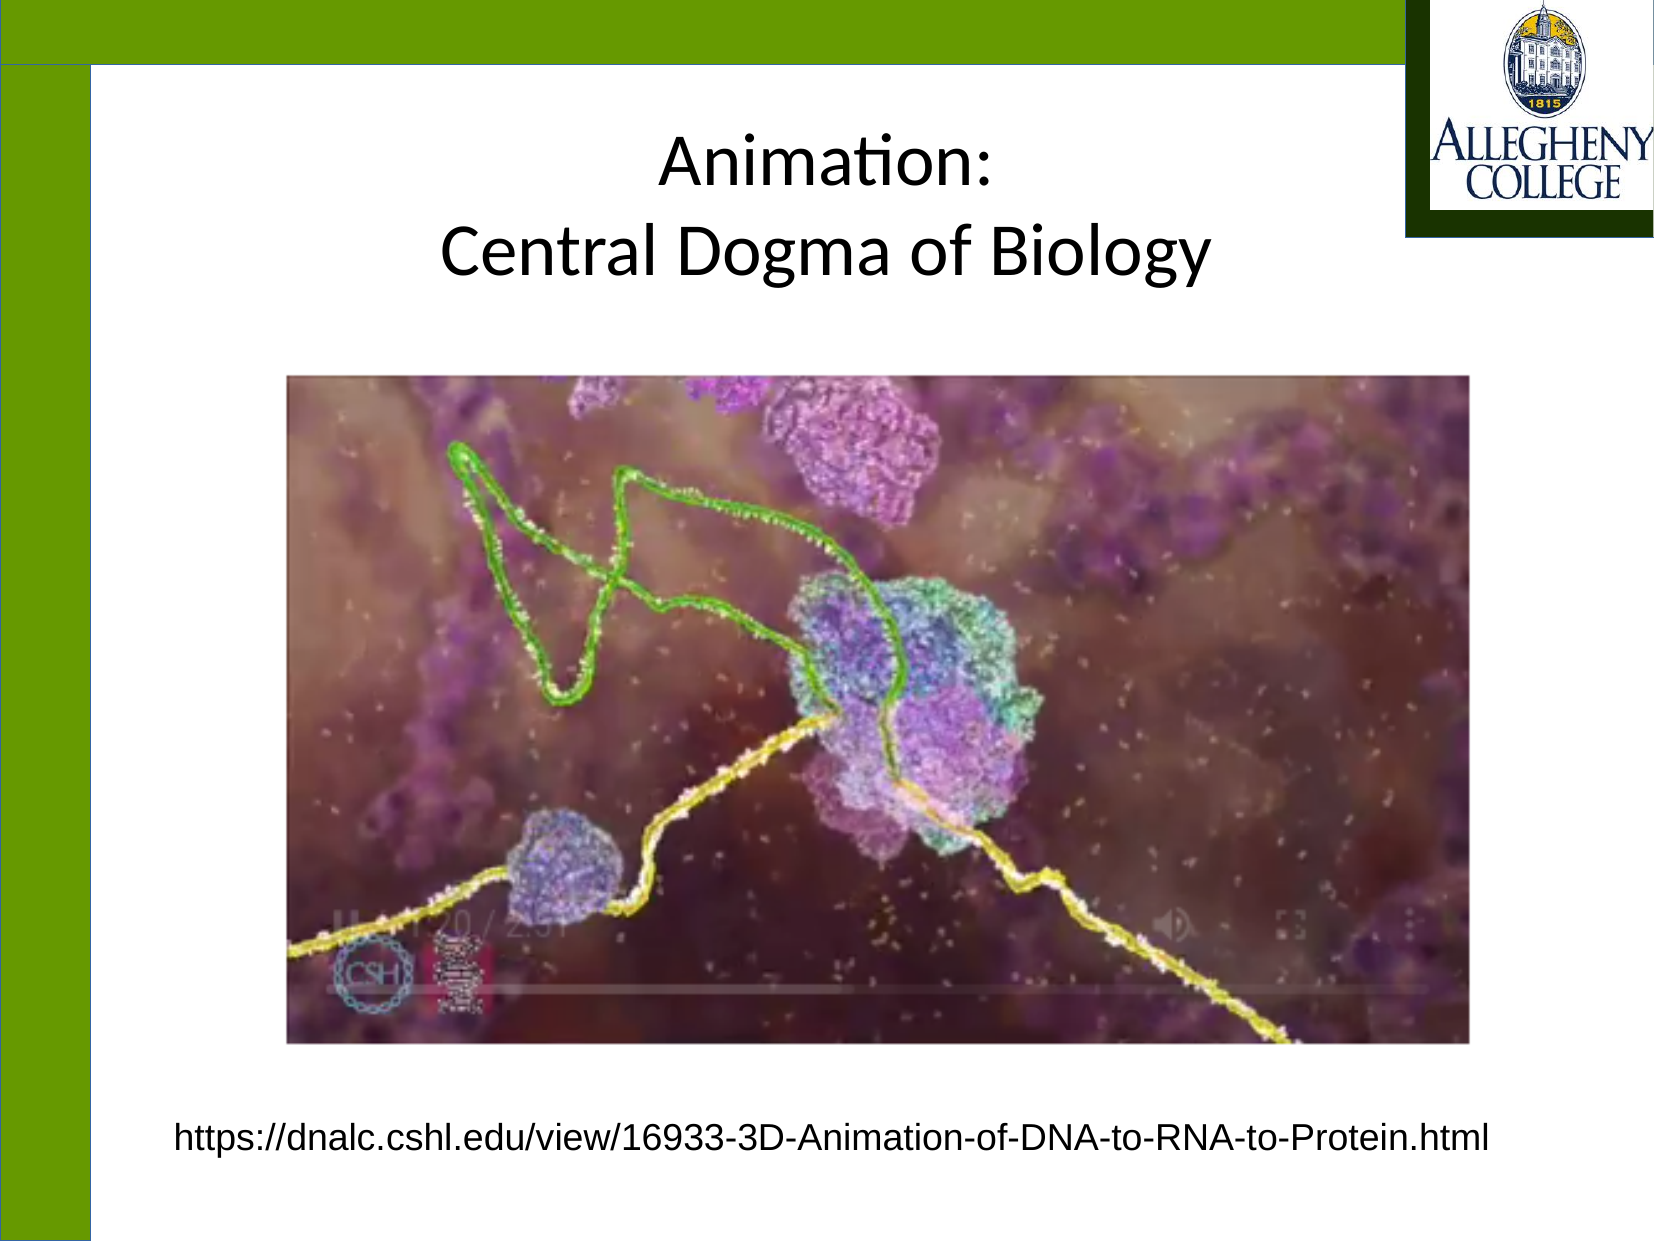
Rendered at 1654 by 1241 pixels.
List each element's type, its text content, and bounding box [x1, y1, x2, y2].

text_box [0, 0, 1654, 1241]
picture [1430, 0, 1654, 210]
text_box https://dnalc.cshl.edu/view/16933-3D-Animation-of-DNA-to-RNA-to-Protein.html [158, 1108, 1509, 1172]
picture [270, 344, 1485, 1062]
title Animation: Central Dogma of Biology [91, 96, 1571, 304]
